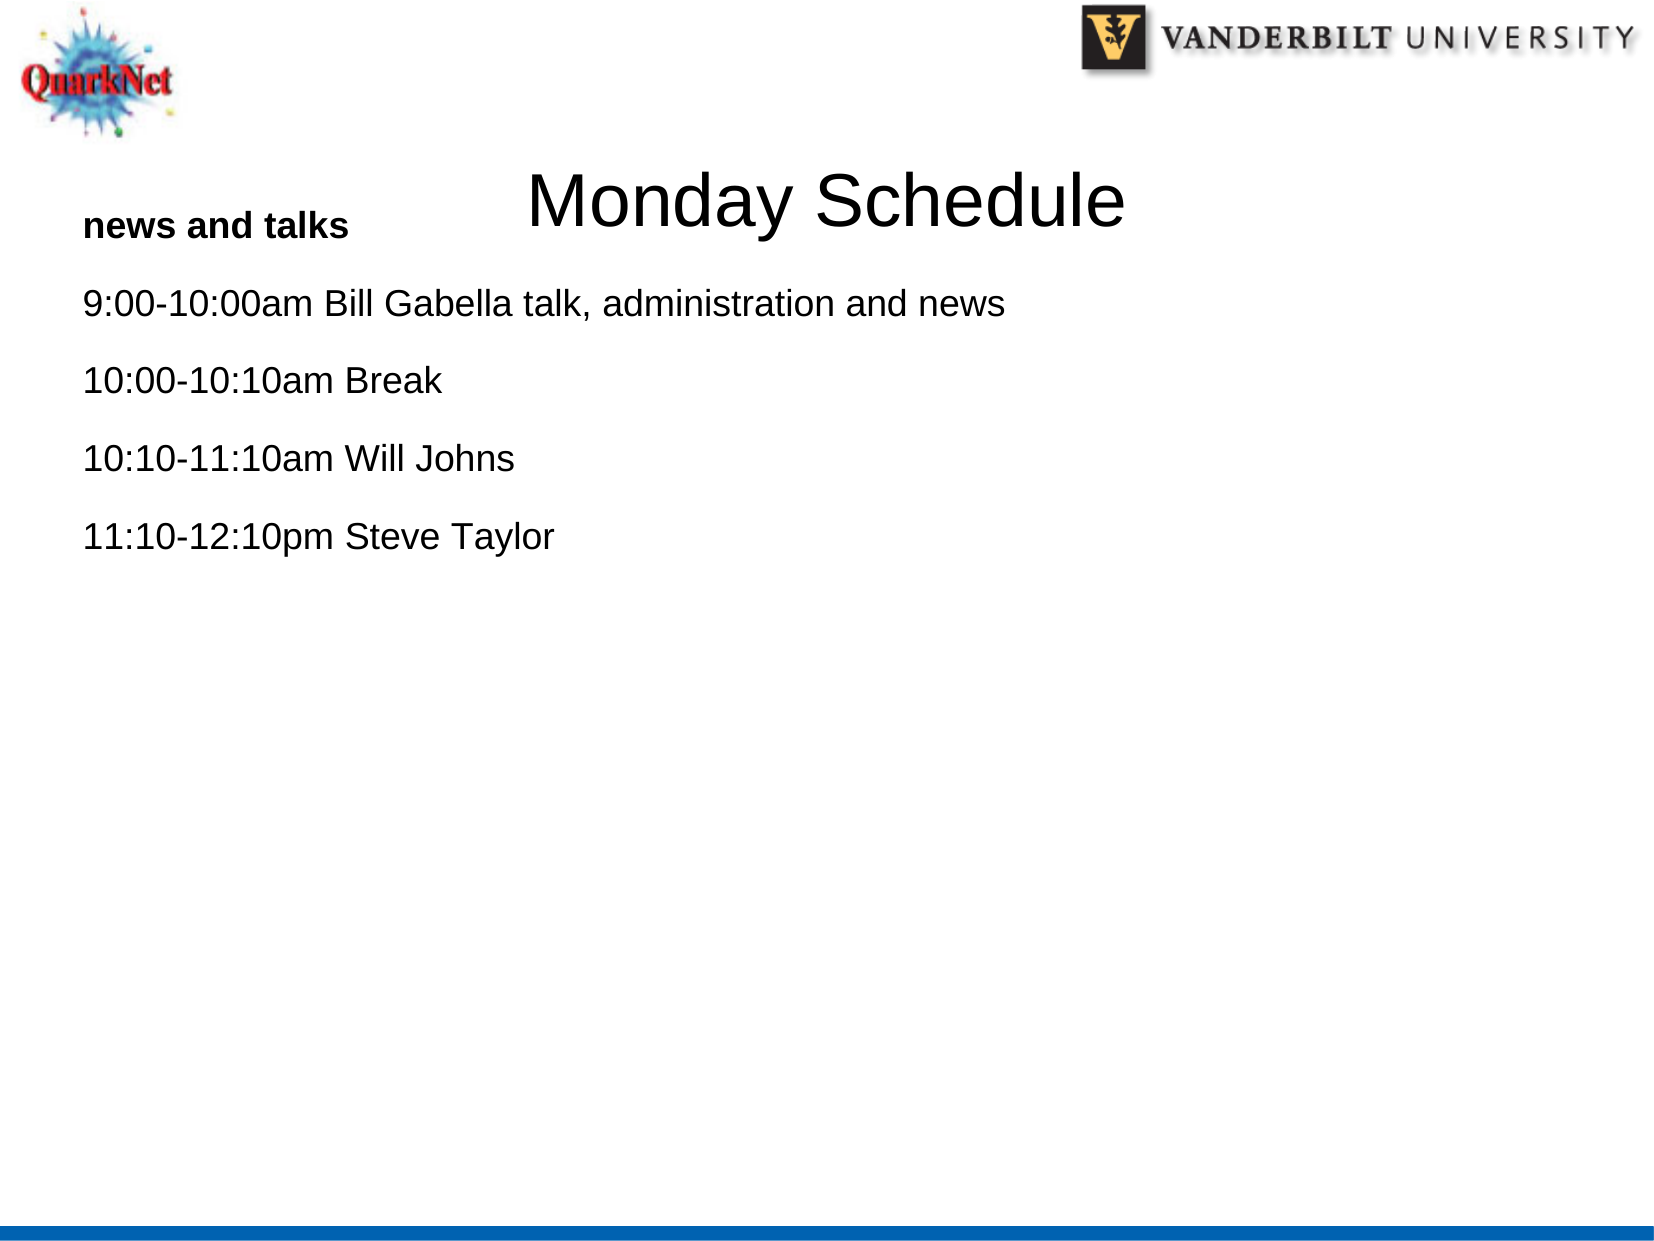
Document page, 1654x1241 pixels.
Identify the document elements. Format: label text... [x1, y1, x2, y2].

title Monday Schedule [121, 118, 1534, 207]
list news and talks 9:00-10:00am Bill Gabella talk, administration and news 10:00-10:10am Break 10:10-11:10am Will Johns 11:10-12:10pm Steve Taylor [82, 207, 1571, 1180]
picture [1078, 1, 1649, 85]
picture [4, 1, 188, 152]
